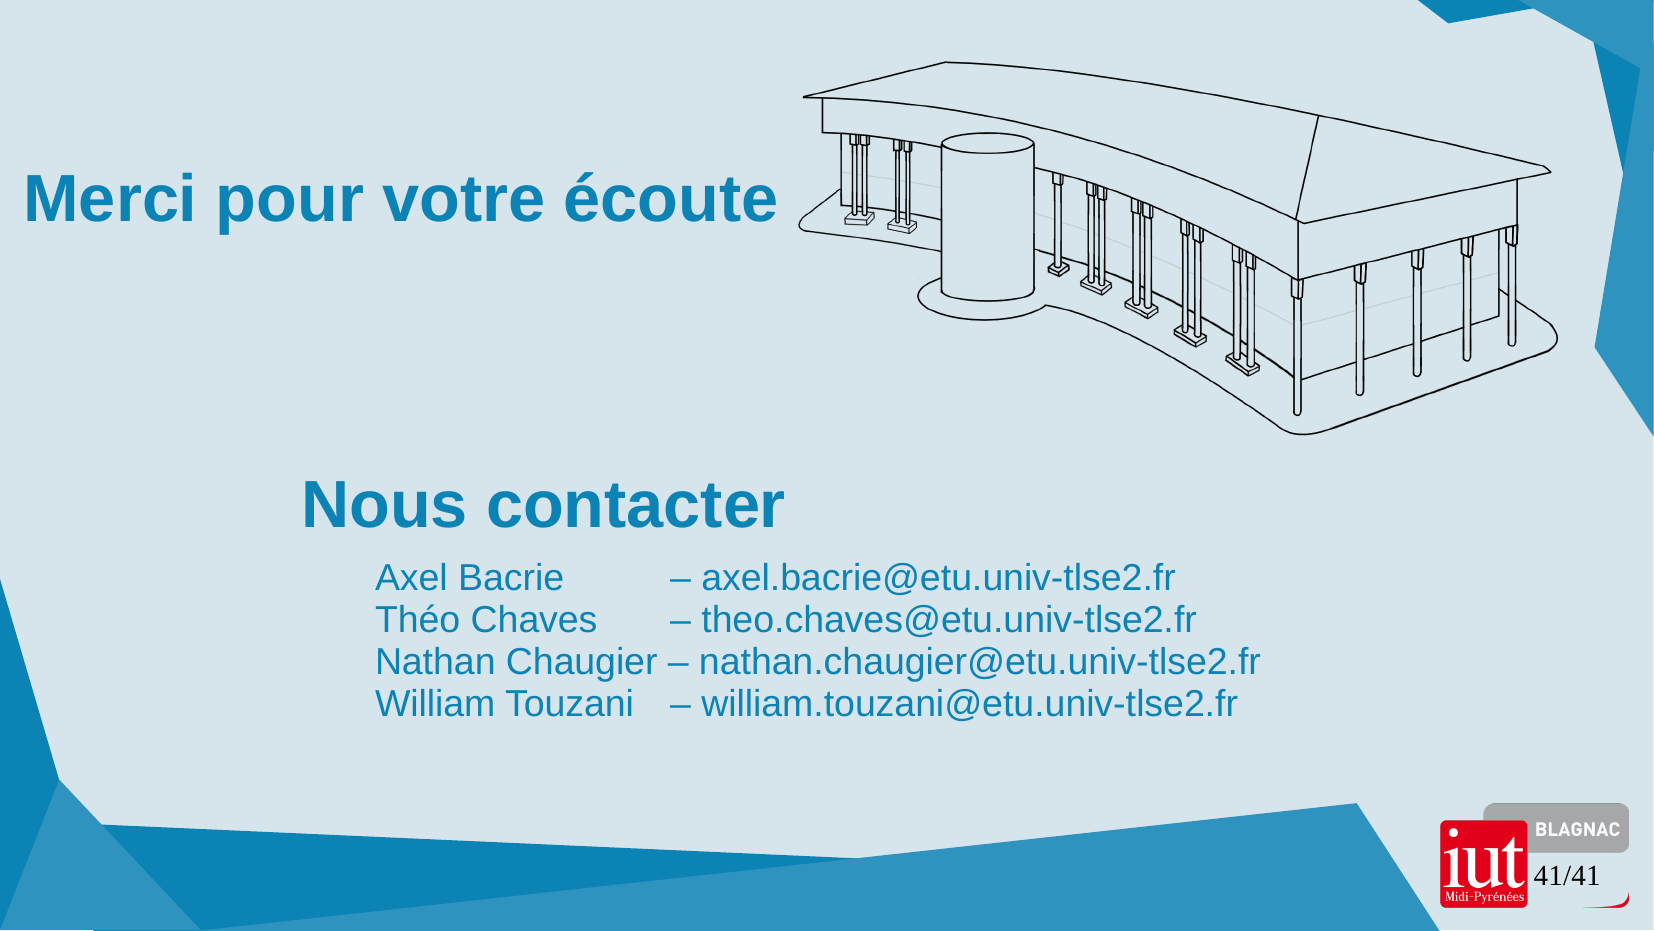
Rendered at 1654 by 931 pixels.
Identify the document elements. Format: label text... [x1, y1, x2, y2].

text_box Axel Bacrie – axel.bacrie@etu.univ-tlse2.fr Théo Chaves – theo.chaves@etu.univ-tlse2.fr Nathan Chaugier – nathan.chaugier@etu.univ-tlse2.fr William Touzani – william.touzani@etu.univ-tlse2.fr [360, 548, 1277, 774]
picture [791, 58, 1560, 441]
picture [1440, 803, 1629, 908]
title Merci pour votre écoute [23, 161, 792, 237]
title Nous contacter [301, 466, 798, 542]
